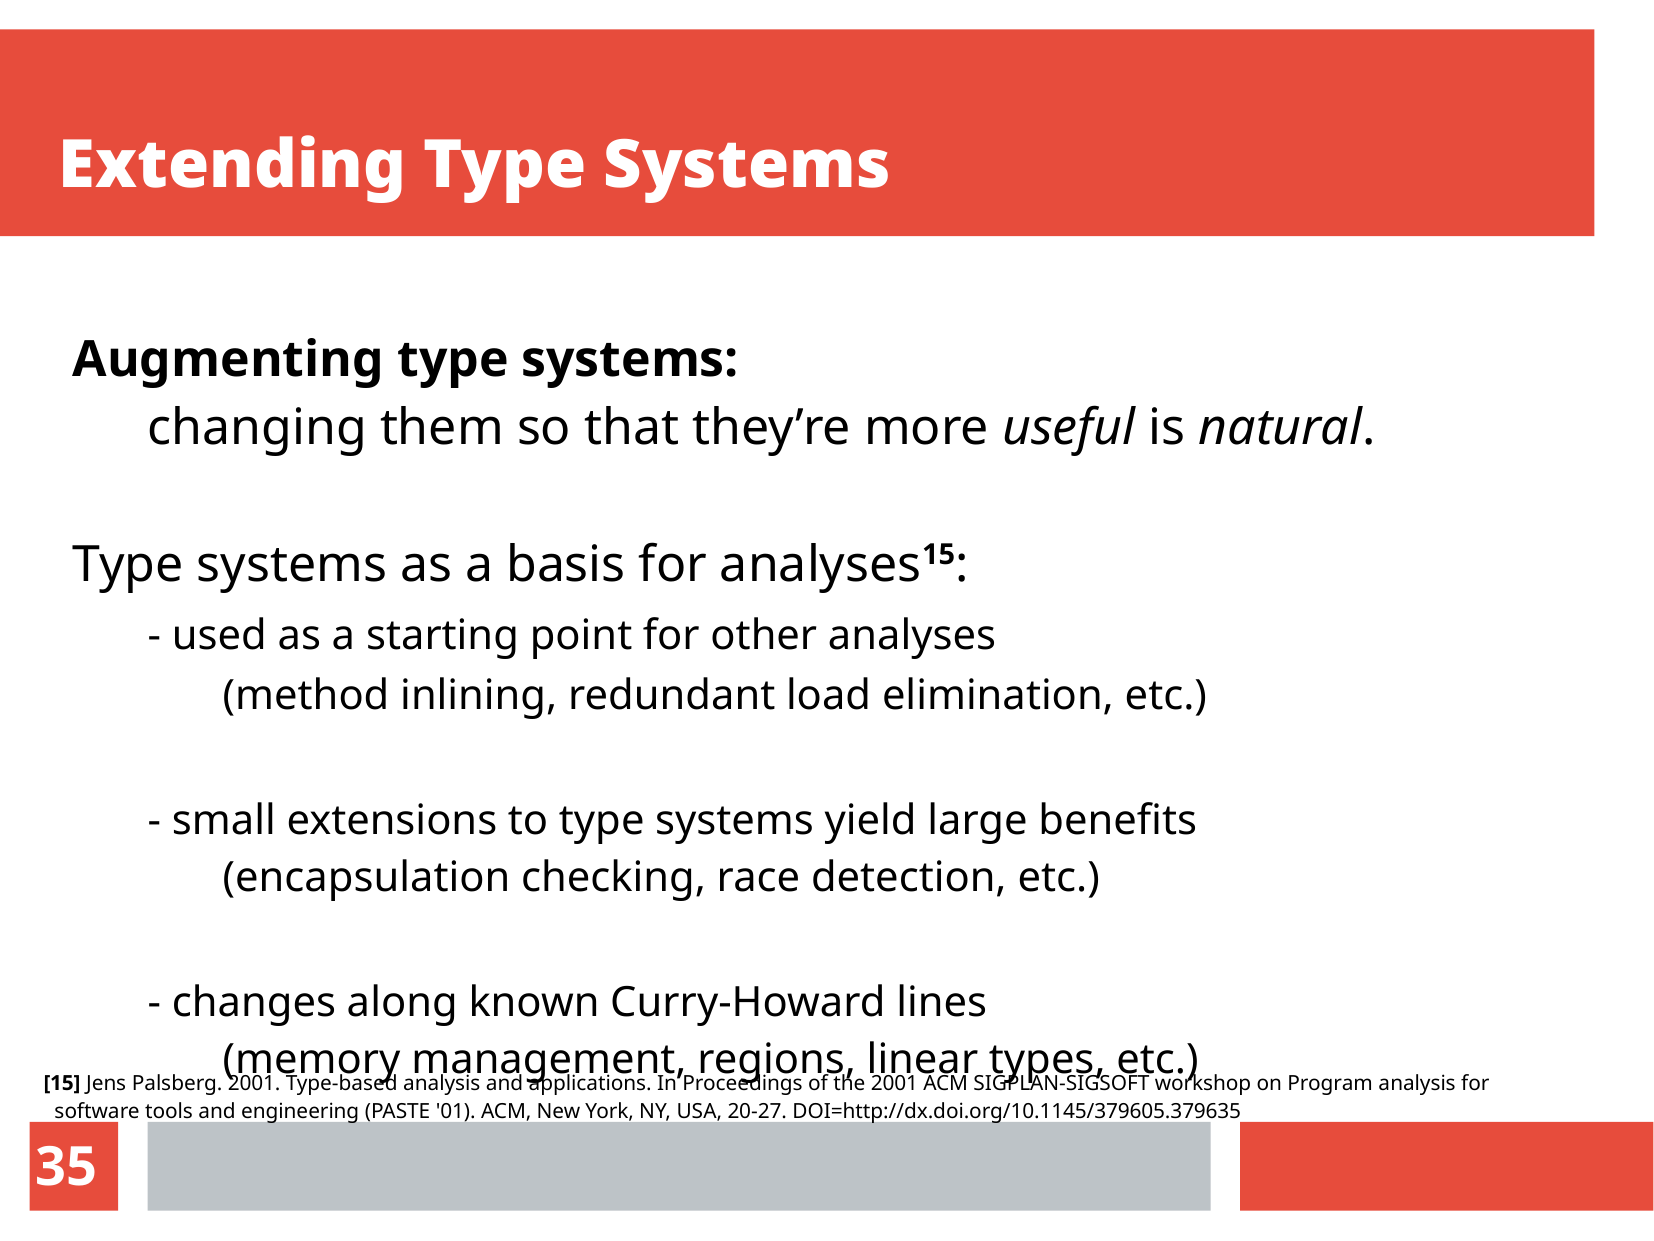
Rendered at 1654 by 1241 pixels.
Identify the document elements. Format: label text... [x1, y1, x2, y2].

text_box [15] Jens Palsberg. 2001. Type-based analysis and applications. In Proceedings of the 2001 ACM SIGPLAN-SIGSOFT workshop on Program analysis for software tools and engineering (PASTE '01). ACM, New York, NY, USA, 20-27. DOI=http://dx.doi.org/10.1145/379605.379635 [28, 1061, 1654, 1125]
text_box 35 [20, 1119, 254, 1210]
text_box Augmenting type systems: changing them so that they’re more useful is natural. Type systems as a basis for analyses15: - used as a starting point for other analyses (method inlining, redundant load elimination, etc.) - small extensions to type systems yield large benefits (encapsulation checking, race detection, etc.) - changes along known Curry-Howard lines (memory management, regions, linear types, etc.) [57, 315, 1529, 1061]
title Extending Type Systems [59, 58, 1595, 207]
